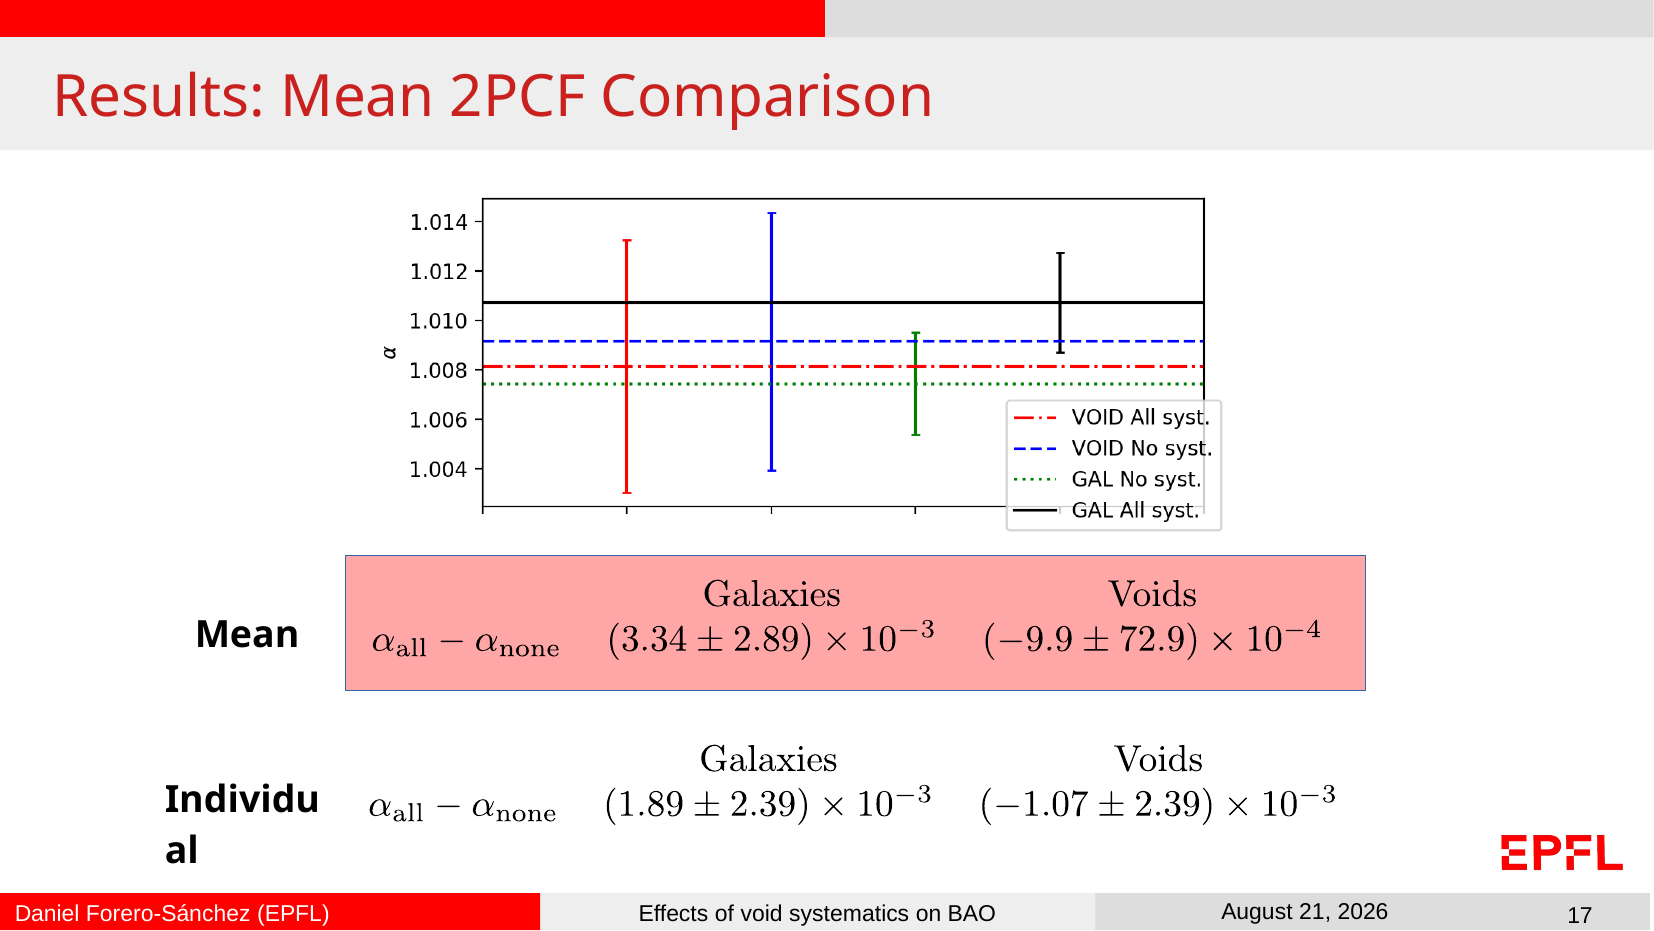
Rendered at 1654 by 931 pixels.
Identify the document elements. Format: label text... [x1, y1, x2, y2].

picture [1487, 820, 1638, 885]
text_box Mean [180, 600, 316, 676]
picture [368, 744, 1336, 826]
text_box Individual [150, 765, 346, 834]
picture [345, 171, 1231, 541]
title Results: Mean 2PCF Comparison [52, 37, 1066, 151]
text_box [345, 555, 1366, 691]
picture [371, 579, 1321, 661]
